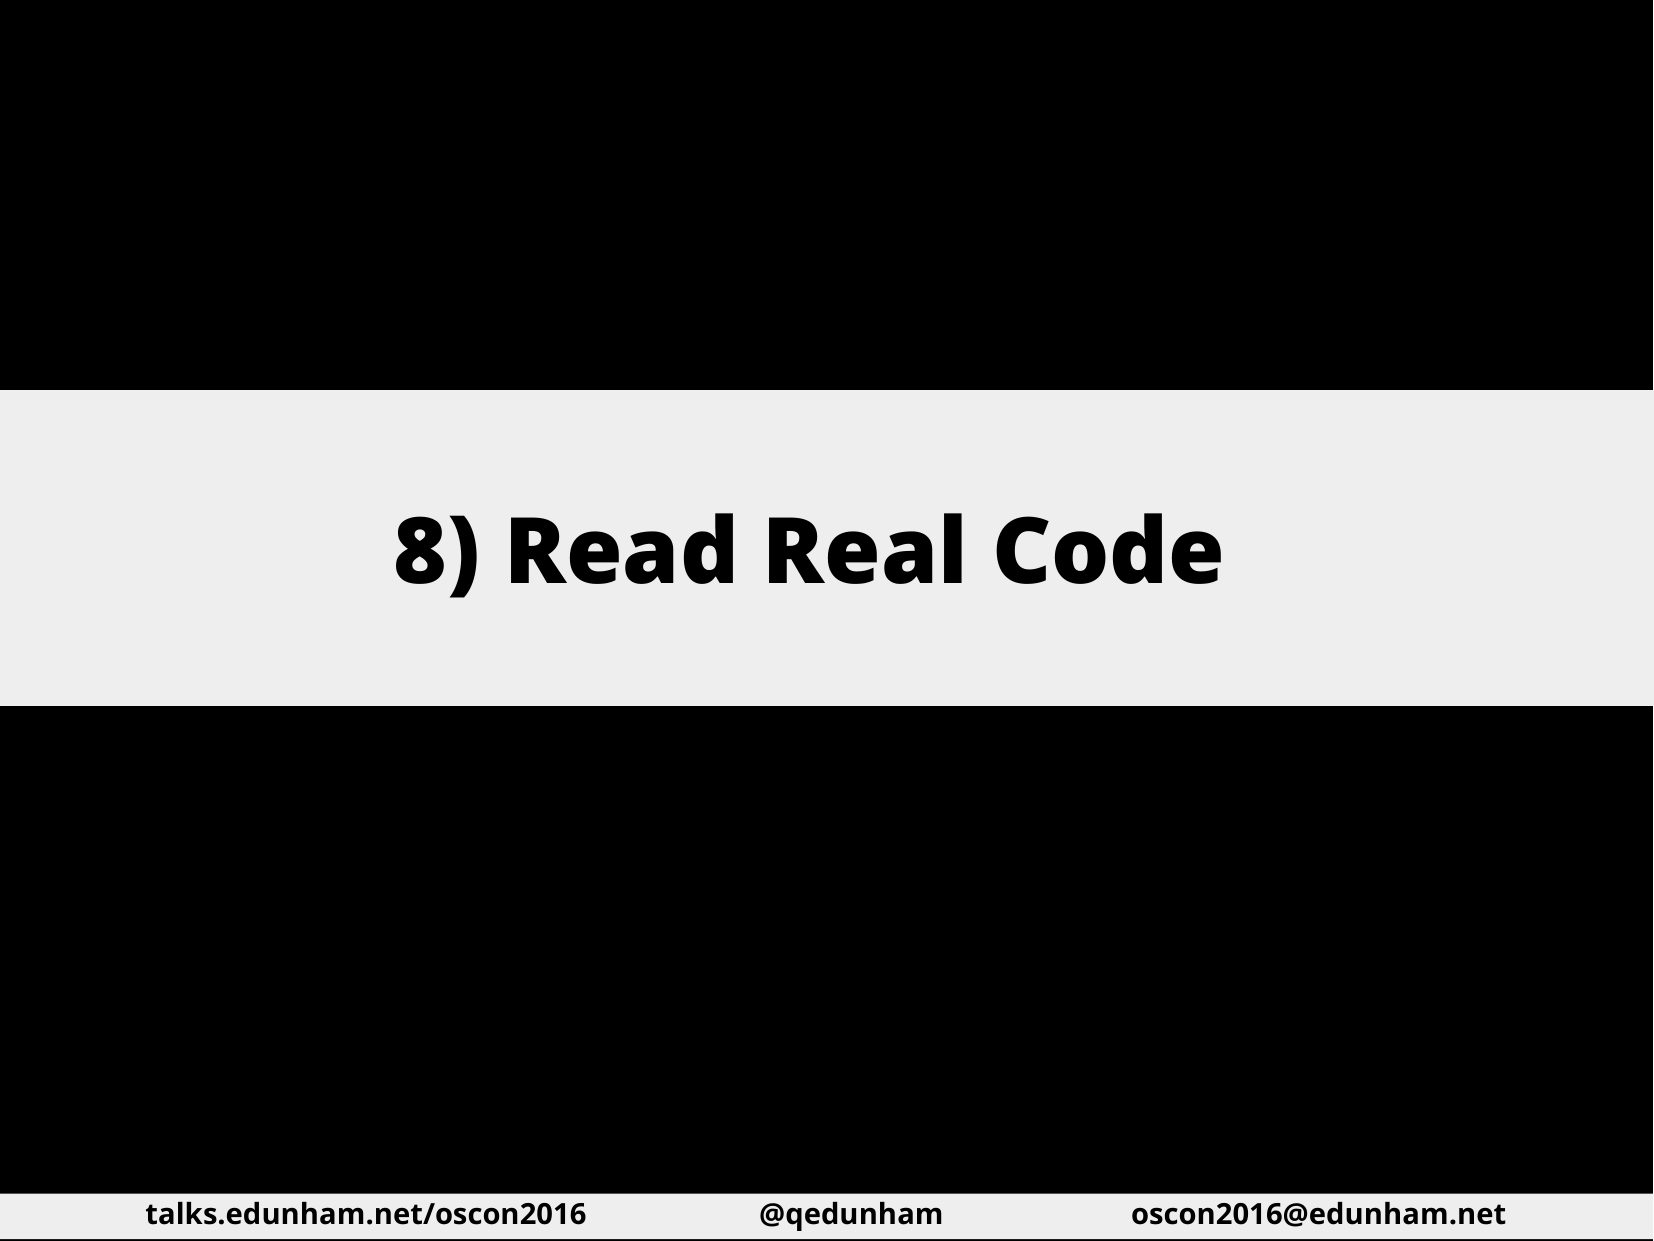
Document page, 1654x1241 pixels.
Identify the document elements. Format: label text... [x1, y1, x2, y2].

title 8) Read Real Code [0, 390, 1621, 706]
